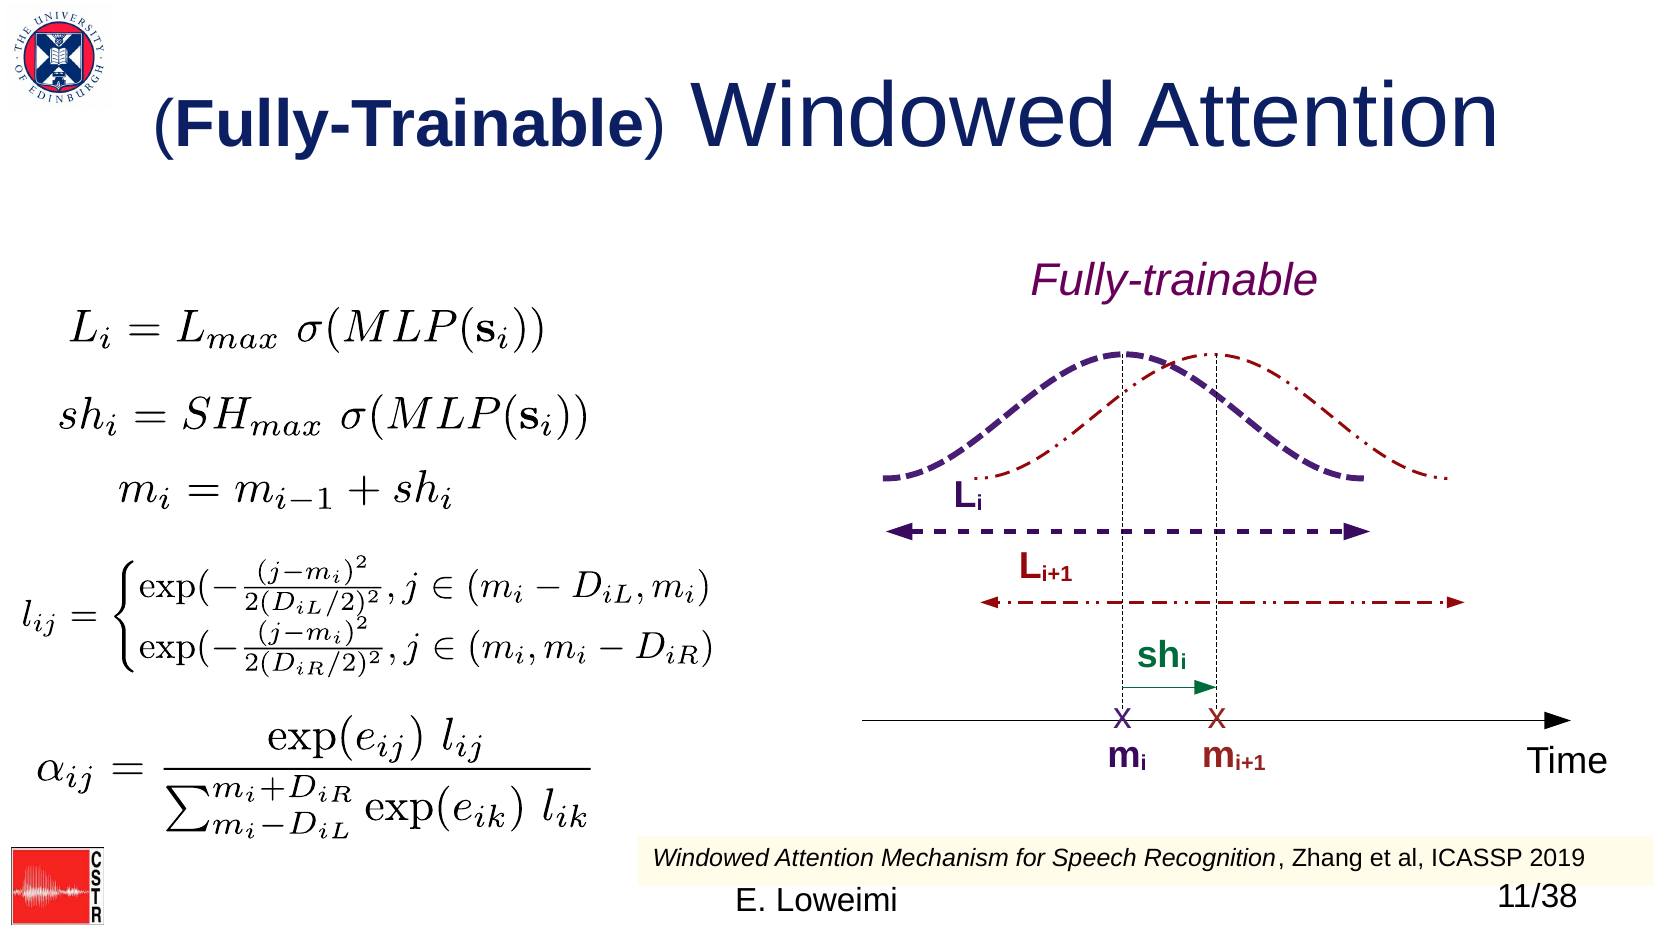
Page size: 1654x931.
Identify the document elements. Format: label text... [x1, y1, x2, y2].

text_box Li+1 [1003, 537, 1146, 607]
text_box [21, 555, 715, 678]
text_box Fully-trainable [1015, 246, 1334, 313]
text_box mi+1 [1187, 726, 1282, 796]
text_box Li [938, 466, 1081, 536]
title (Fully-Trainable) Windowed Attention [82, 37, 1571, 193]
text_box 11/38 [1482, 870, 1625, 928]
text_box Time [1511, 732, 1630, 790]
text_box [117, 470, 453, 513]
text_box mi [1092, 726, 1164, 798]
text_box Windowed Attention Mechanism for Speech Recognition, Zhang et al, ICASSP 2019 [637, 836, 1654, 886]
text_box [35, 715, 591, 839]
text_box shi [1122, 625, 1205, 696]
picture [6, 4, 112, 110]
text_box [67, 307, 547, 353]
text_box x [1192, 687, 1252, 726]
text_box [56, 394, 591, 440]
text_box E. Loweimi [720, 874, 934, 931]
text_box x [1098, 687, 1158, 726]
picture [11, 847, 104, 925]
